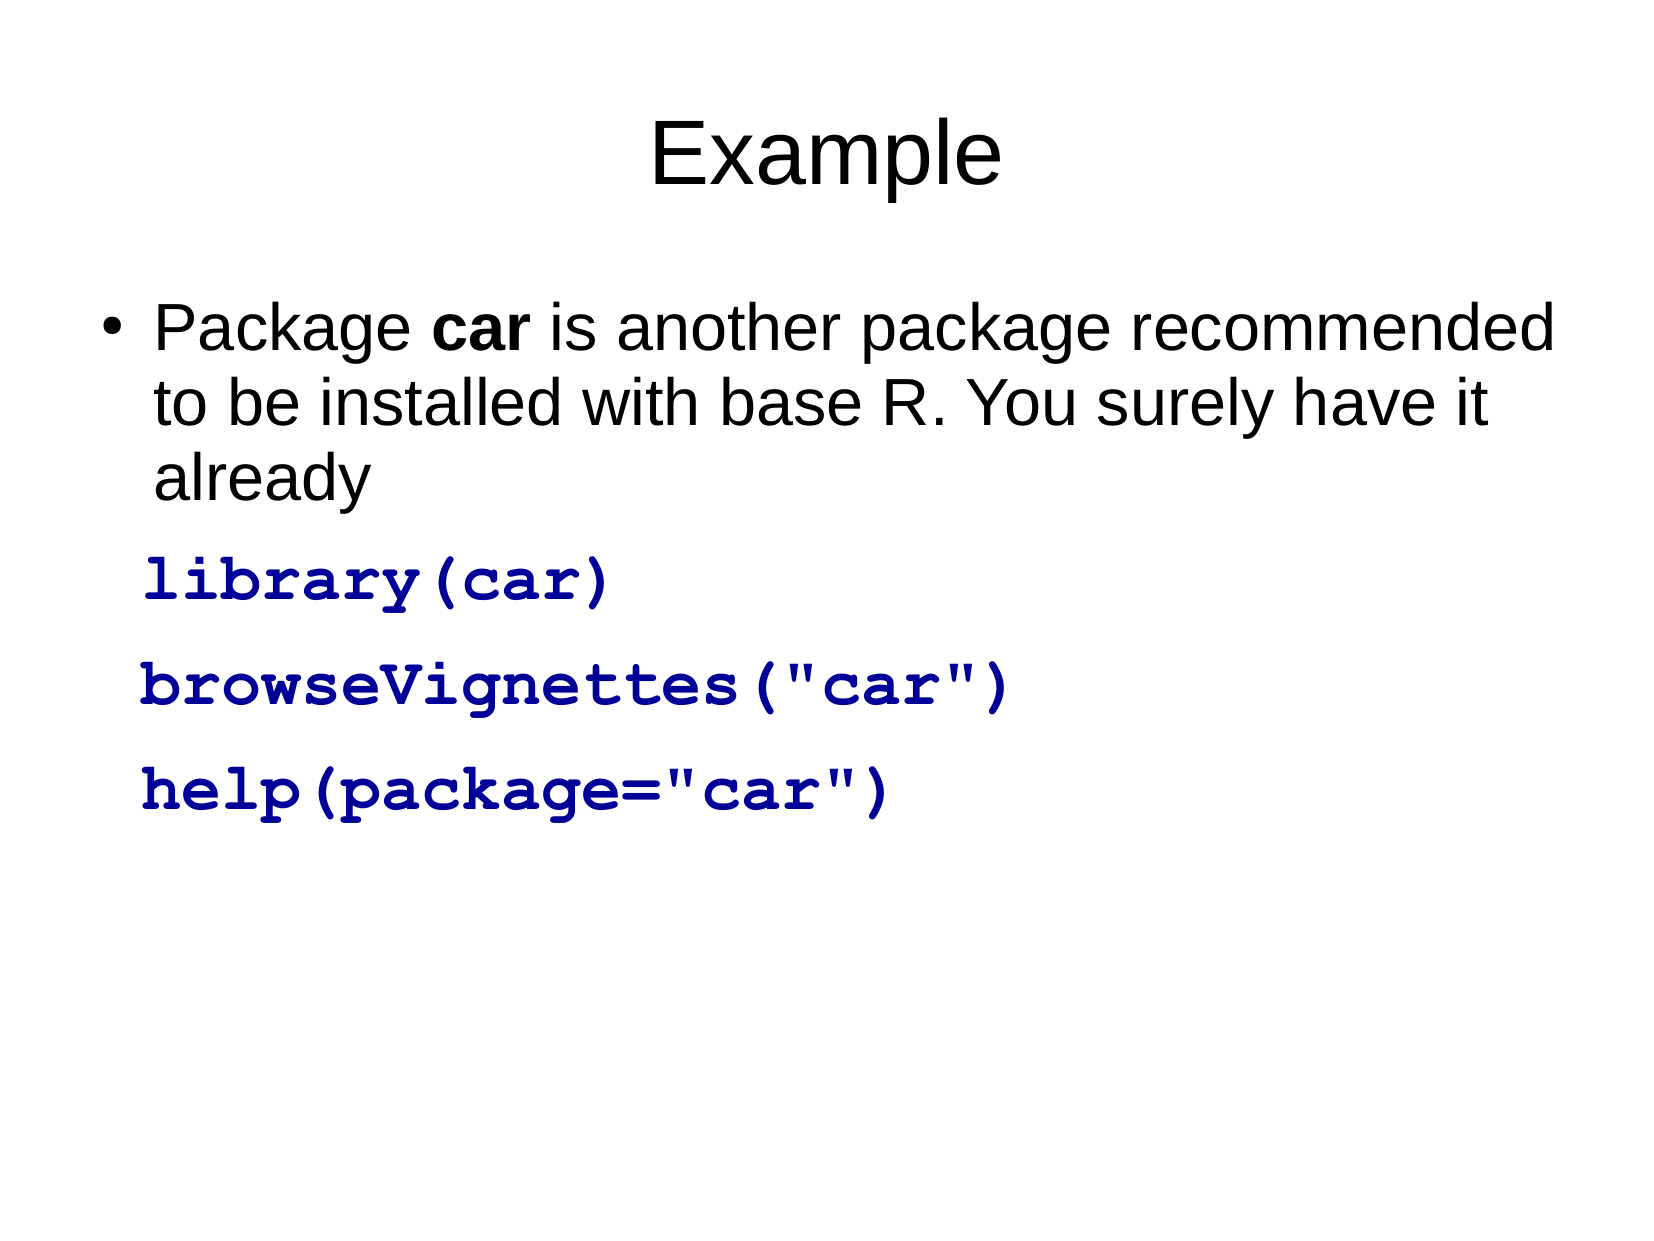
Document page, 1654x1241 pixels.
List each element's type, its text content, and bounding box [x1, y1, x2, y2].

list Package car is another package recommended to be installed with base R. You surely have it already library(car) browseVignettes("car") help(package="car") [82, 290, 1571, 1010]
title Example [82, 49, 1571, 257]
